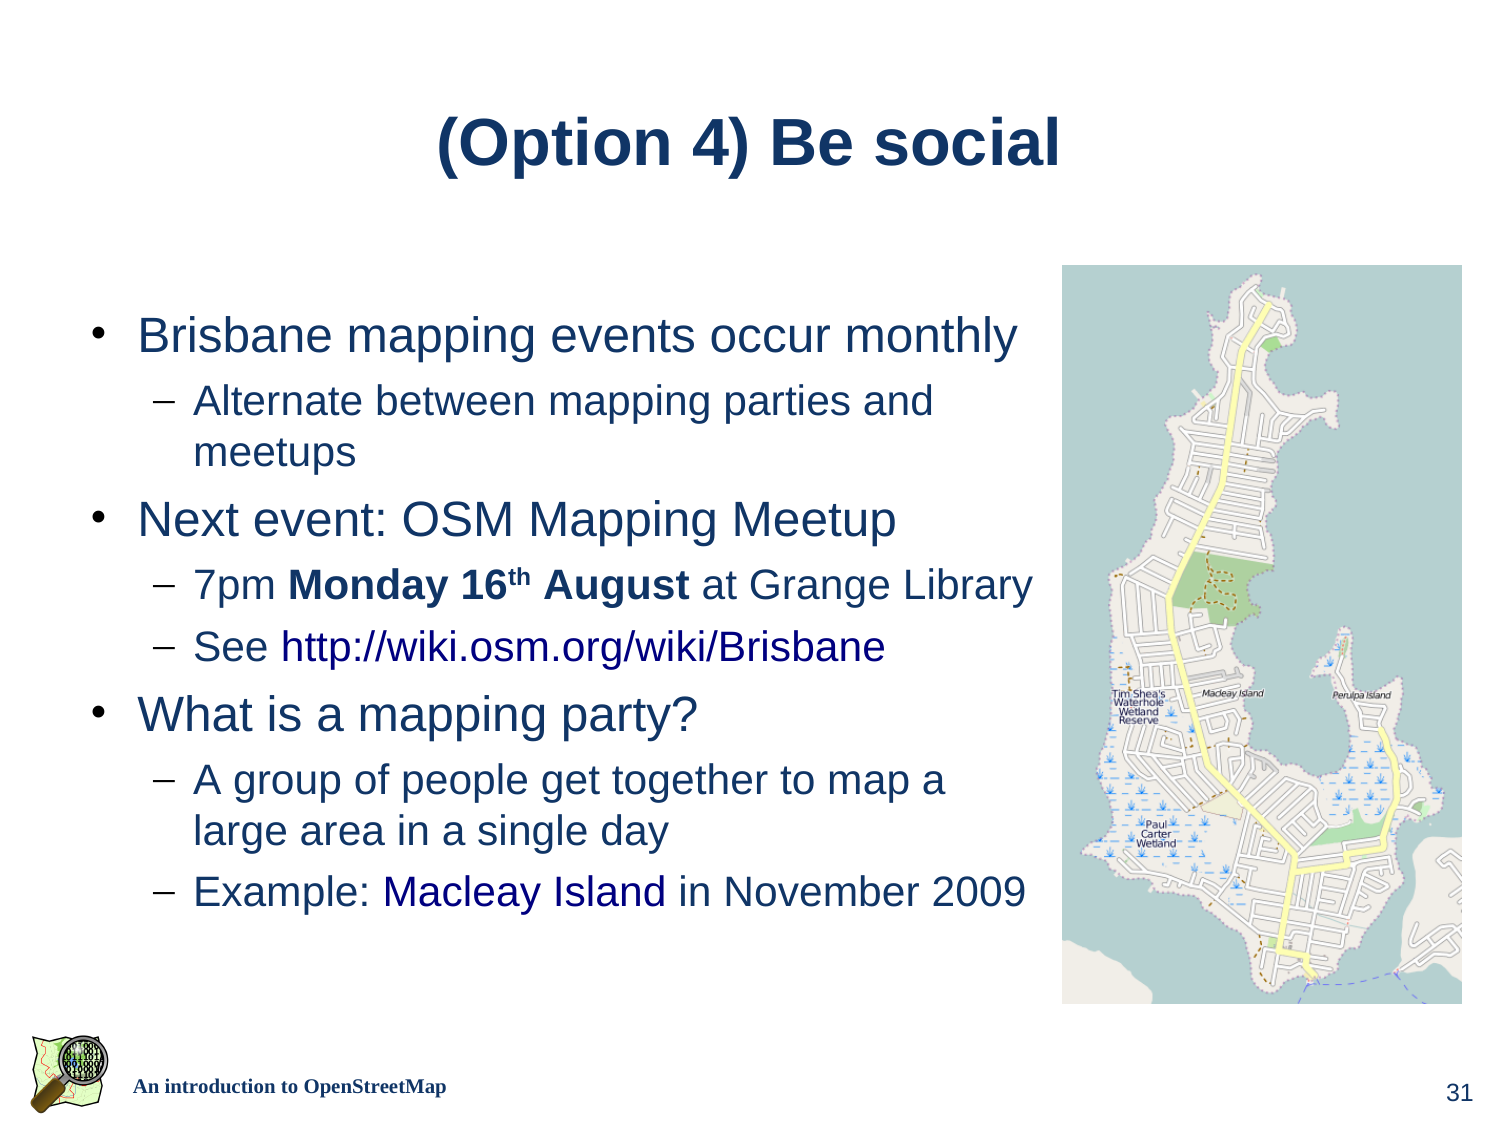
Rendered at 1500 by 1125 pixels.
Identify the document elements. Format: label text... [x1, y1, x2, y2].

title (Option 4) Be social [74, 44, 1425, 233]
picture [29, 1033, 110, 1114]
picture [1062, 265, 1462, 1004]
list Brisbane mapping events occur monthly Alternate between mapping parties and meetups Next event: OSM Mapping Meetup 7pm Monday 16th August at Grange Library See http://wiki.osm.org/wiki/Brisbane What is a mapping party? A group of people get together to map a large area in a single day Example: Macleay Island in November 2009 [74, 295, 1063, 1038]
